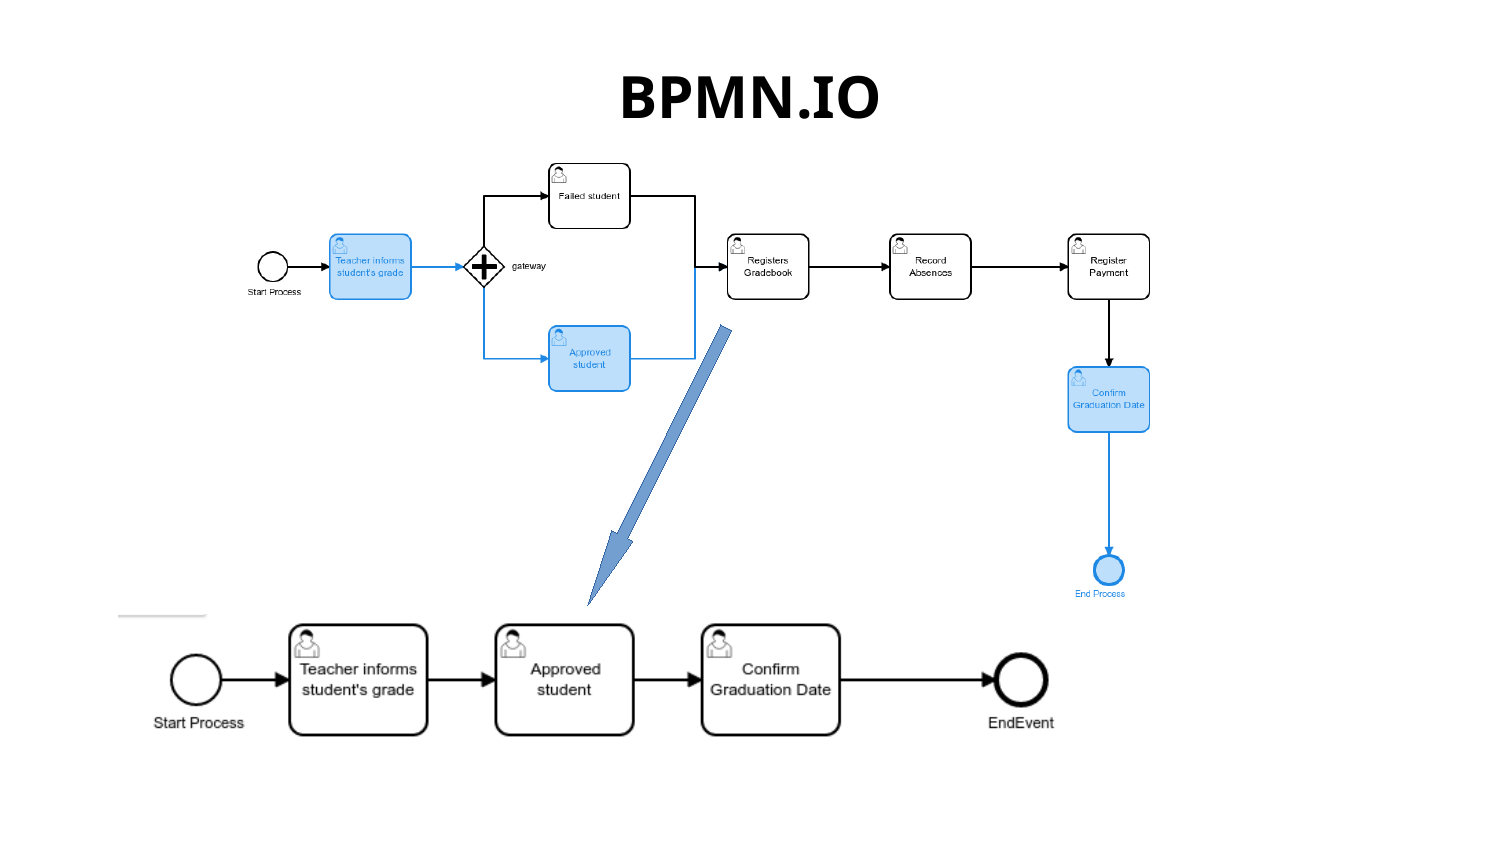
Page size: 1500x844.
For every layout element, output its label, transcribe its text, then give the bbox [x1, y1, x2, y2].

text_box [587, 324, 732, 606]
picture [227, 155, 1193, 603]
text_box BPMN.IO [0, 45, 1500, 146]
picture [118, 614, 1123, 793]
